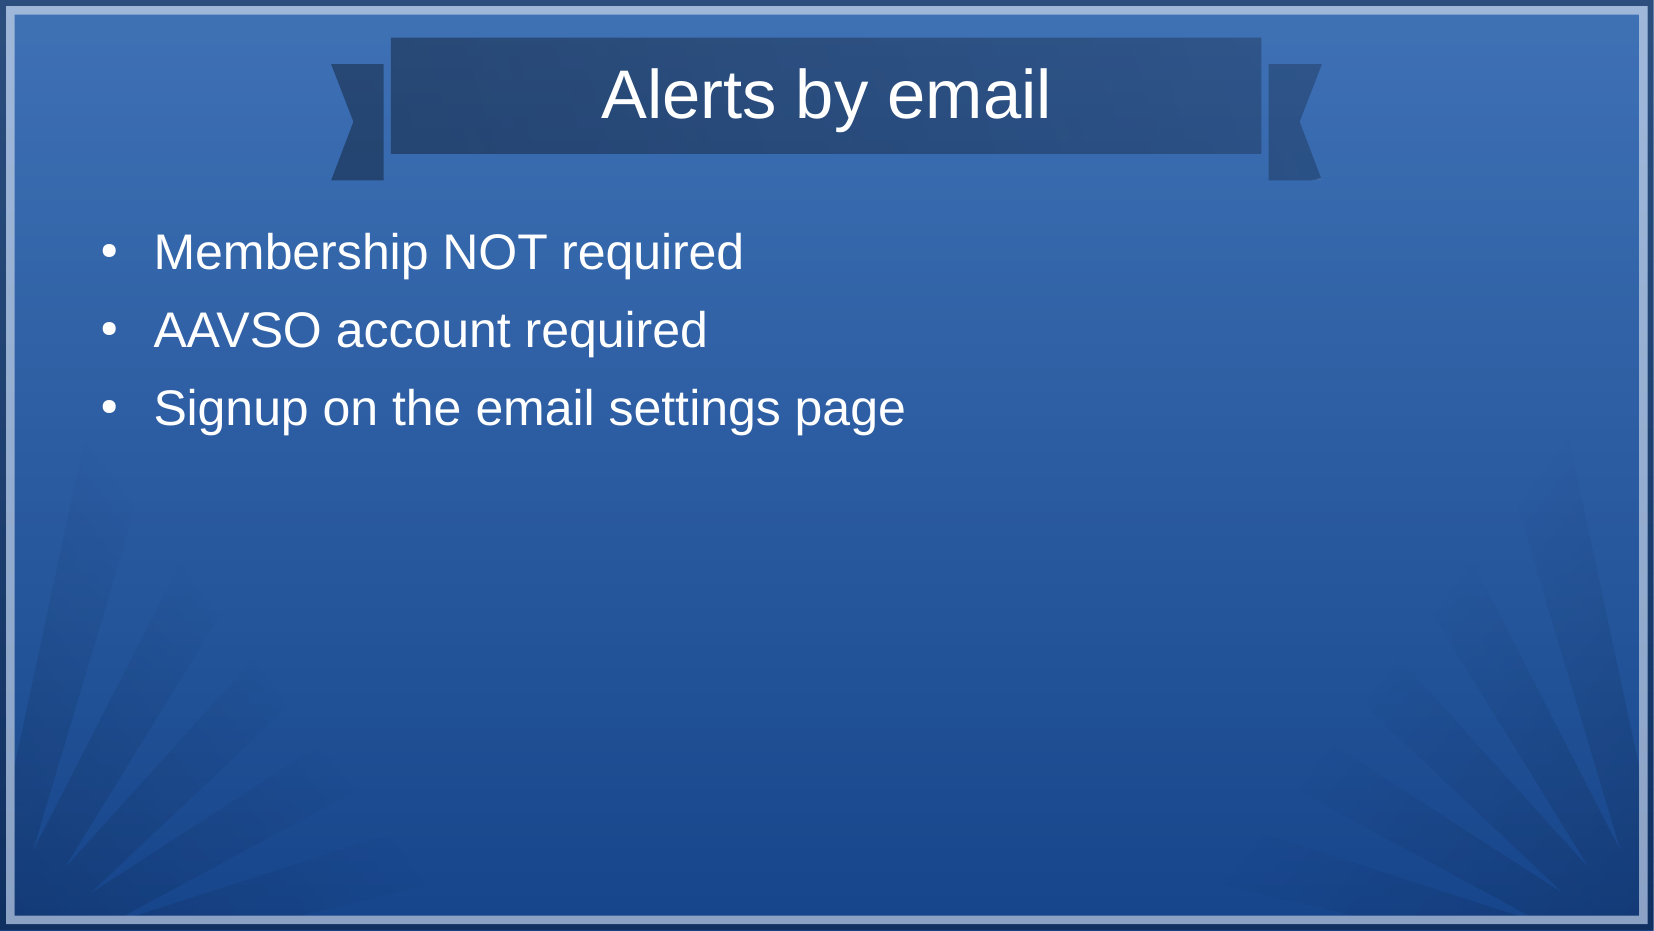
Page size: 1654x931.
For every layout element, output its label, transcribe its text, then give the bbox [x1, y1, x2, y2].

title Alerts by email [389, 35, 1264, 154]
list Membership NOT required AAVSO account required Signup on the email settings page [82, 224, 1571, 848]
